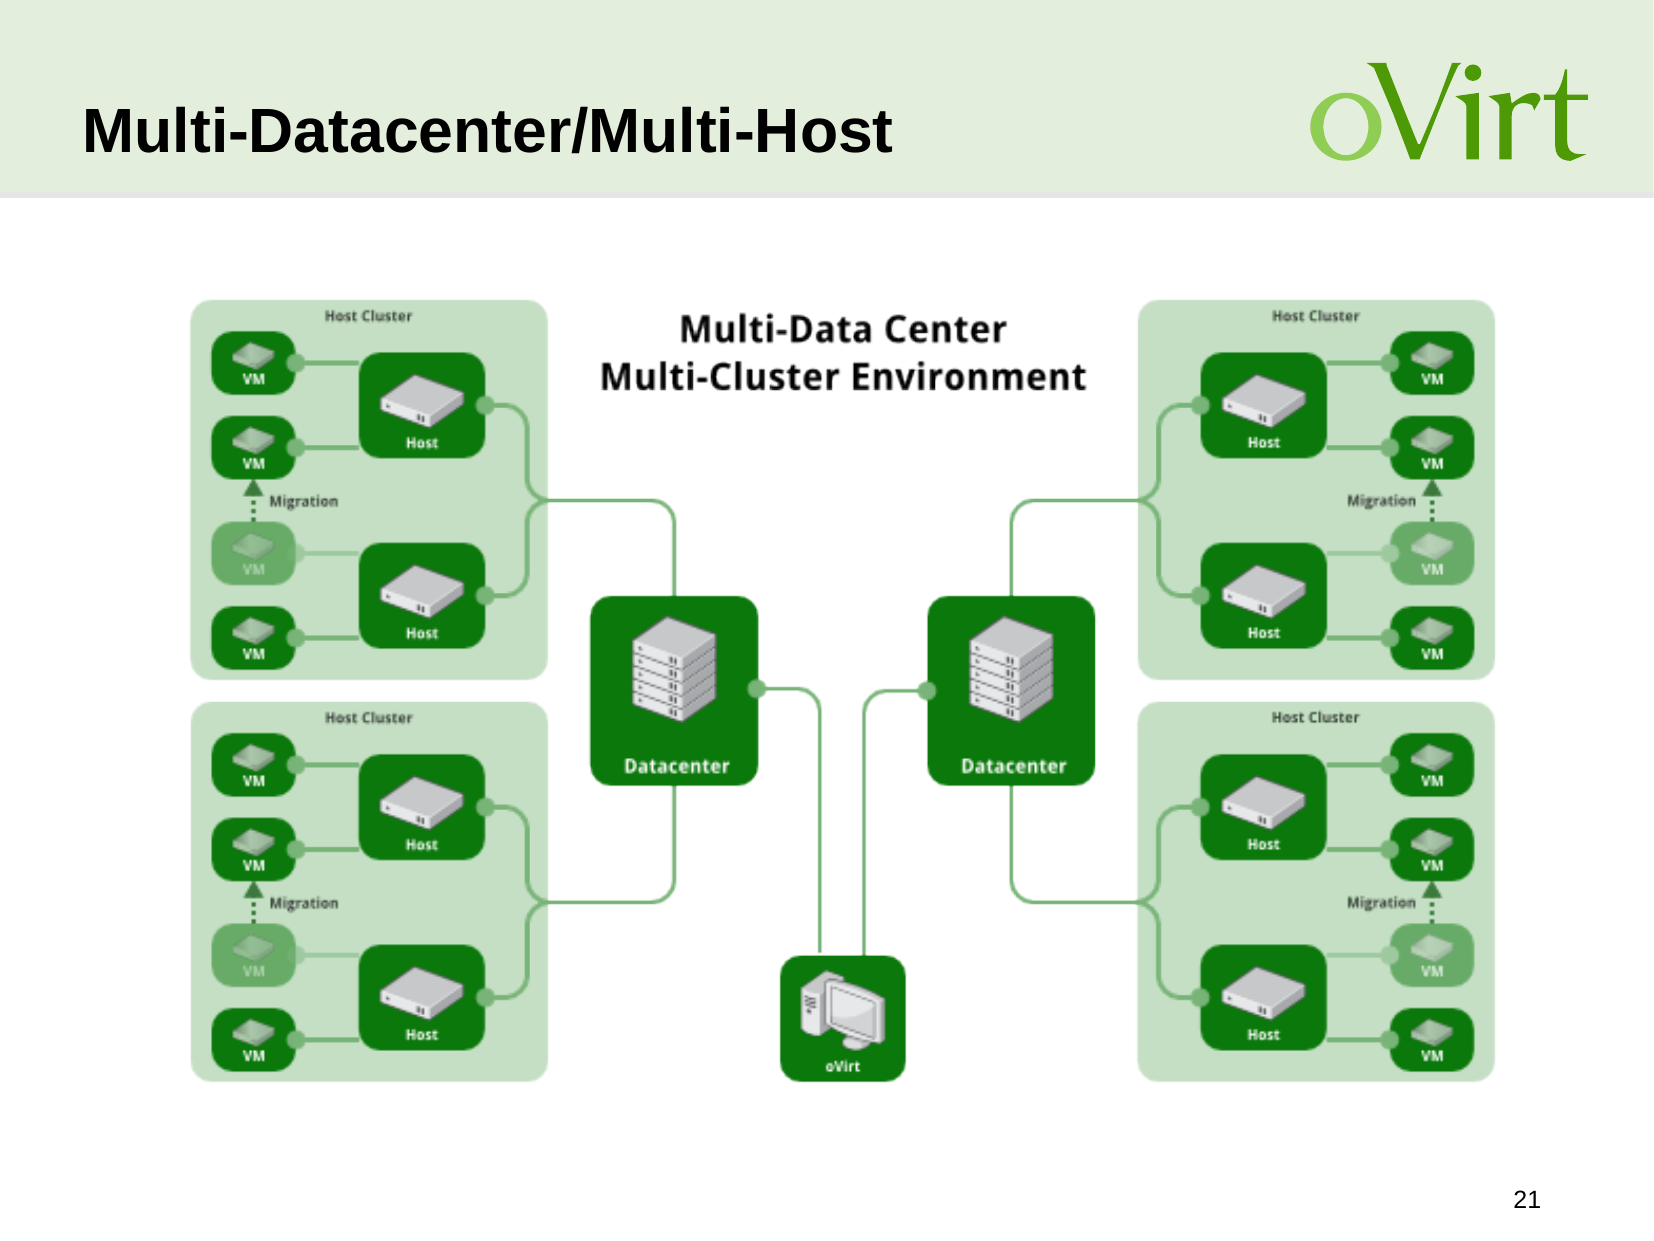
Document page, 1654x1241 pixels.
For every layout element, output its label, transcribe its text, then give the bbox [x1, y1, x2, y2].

picture [149, 279, 1538, 1126]
title Multi-Datacenter/Multi-Host [82, 37, 1571, 226]
